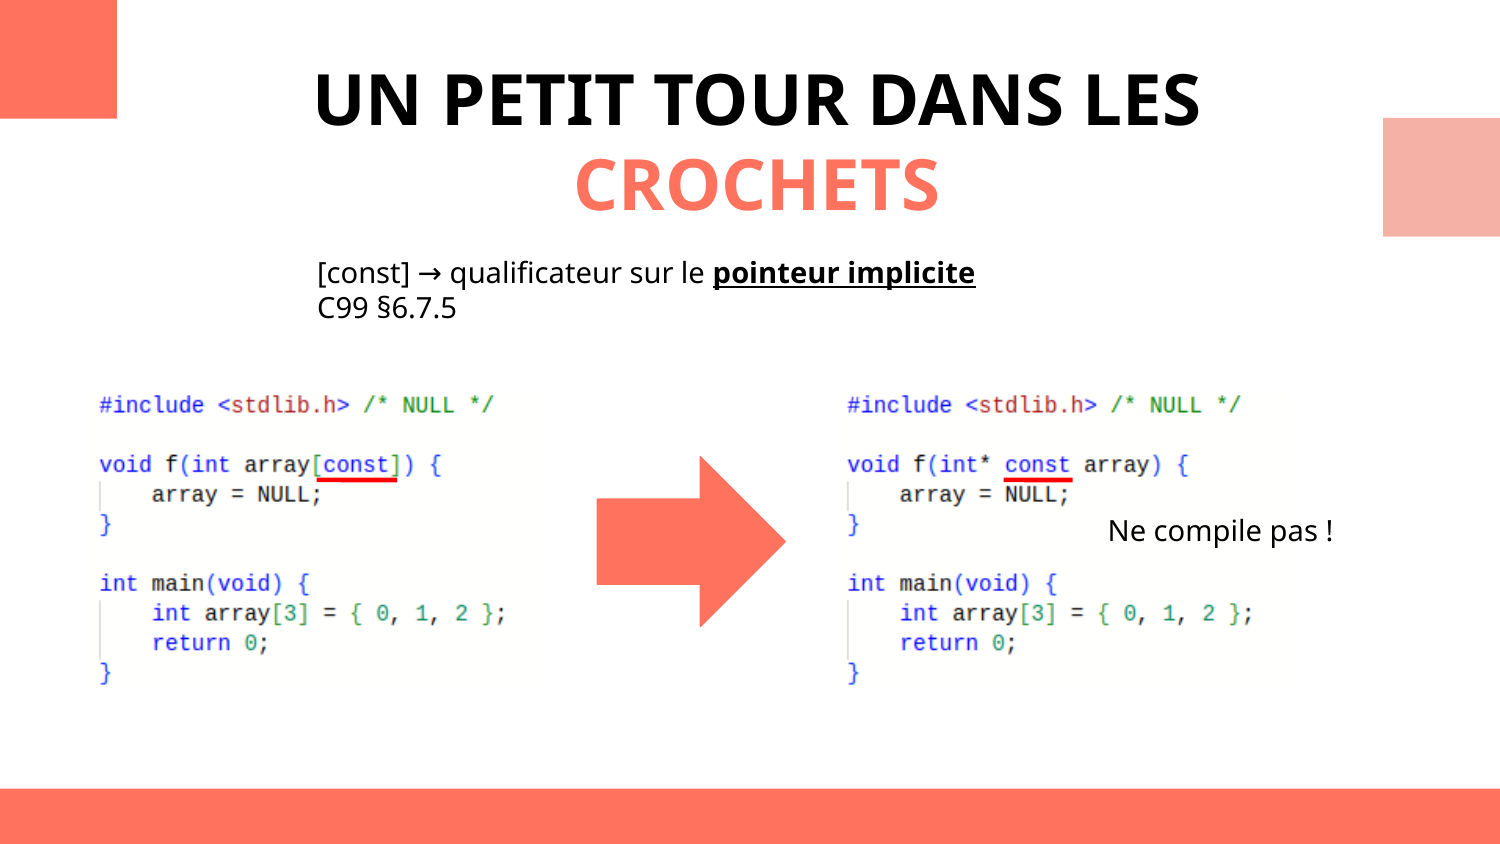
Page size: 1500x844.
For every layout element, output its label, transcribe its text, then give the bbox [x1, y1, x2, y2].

text_box Ne compile pas ! [1092, 497, 1418, 553]
title UN PETIT TOUR DANS LES CROCHETS [105, 102, 1410, 177]
picture [838, 394, 1292, 688]
picture [90, 394, 545, 688]
text_box [const] → qualificateur sur le pointeur implicite C99 §6.7.5 [302, 239, 1081, 332]
text_box [597, 456, 786, 627]
